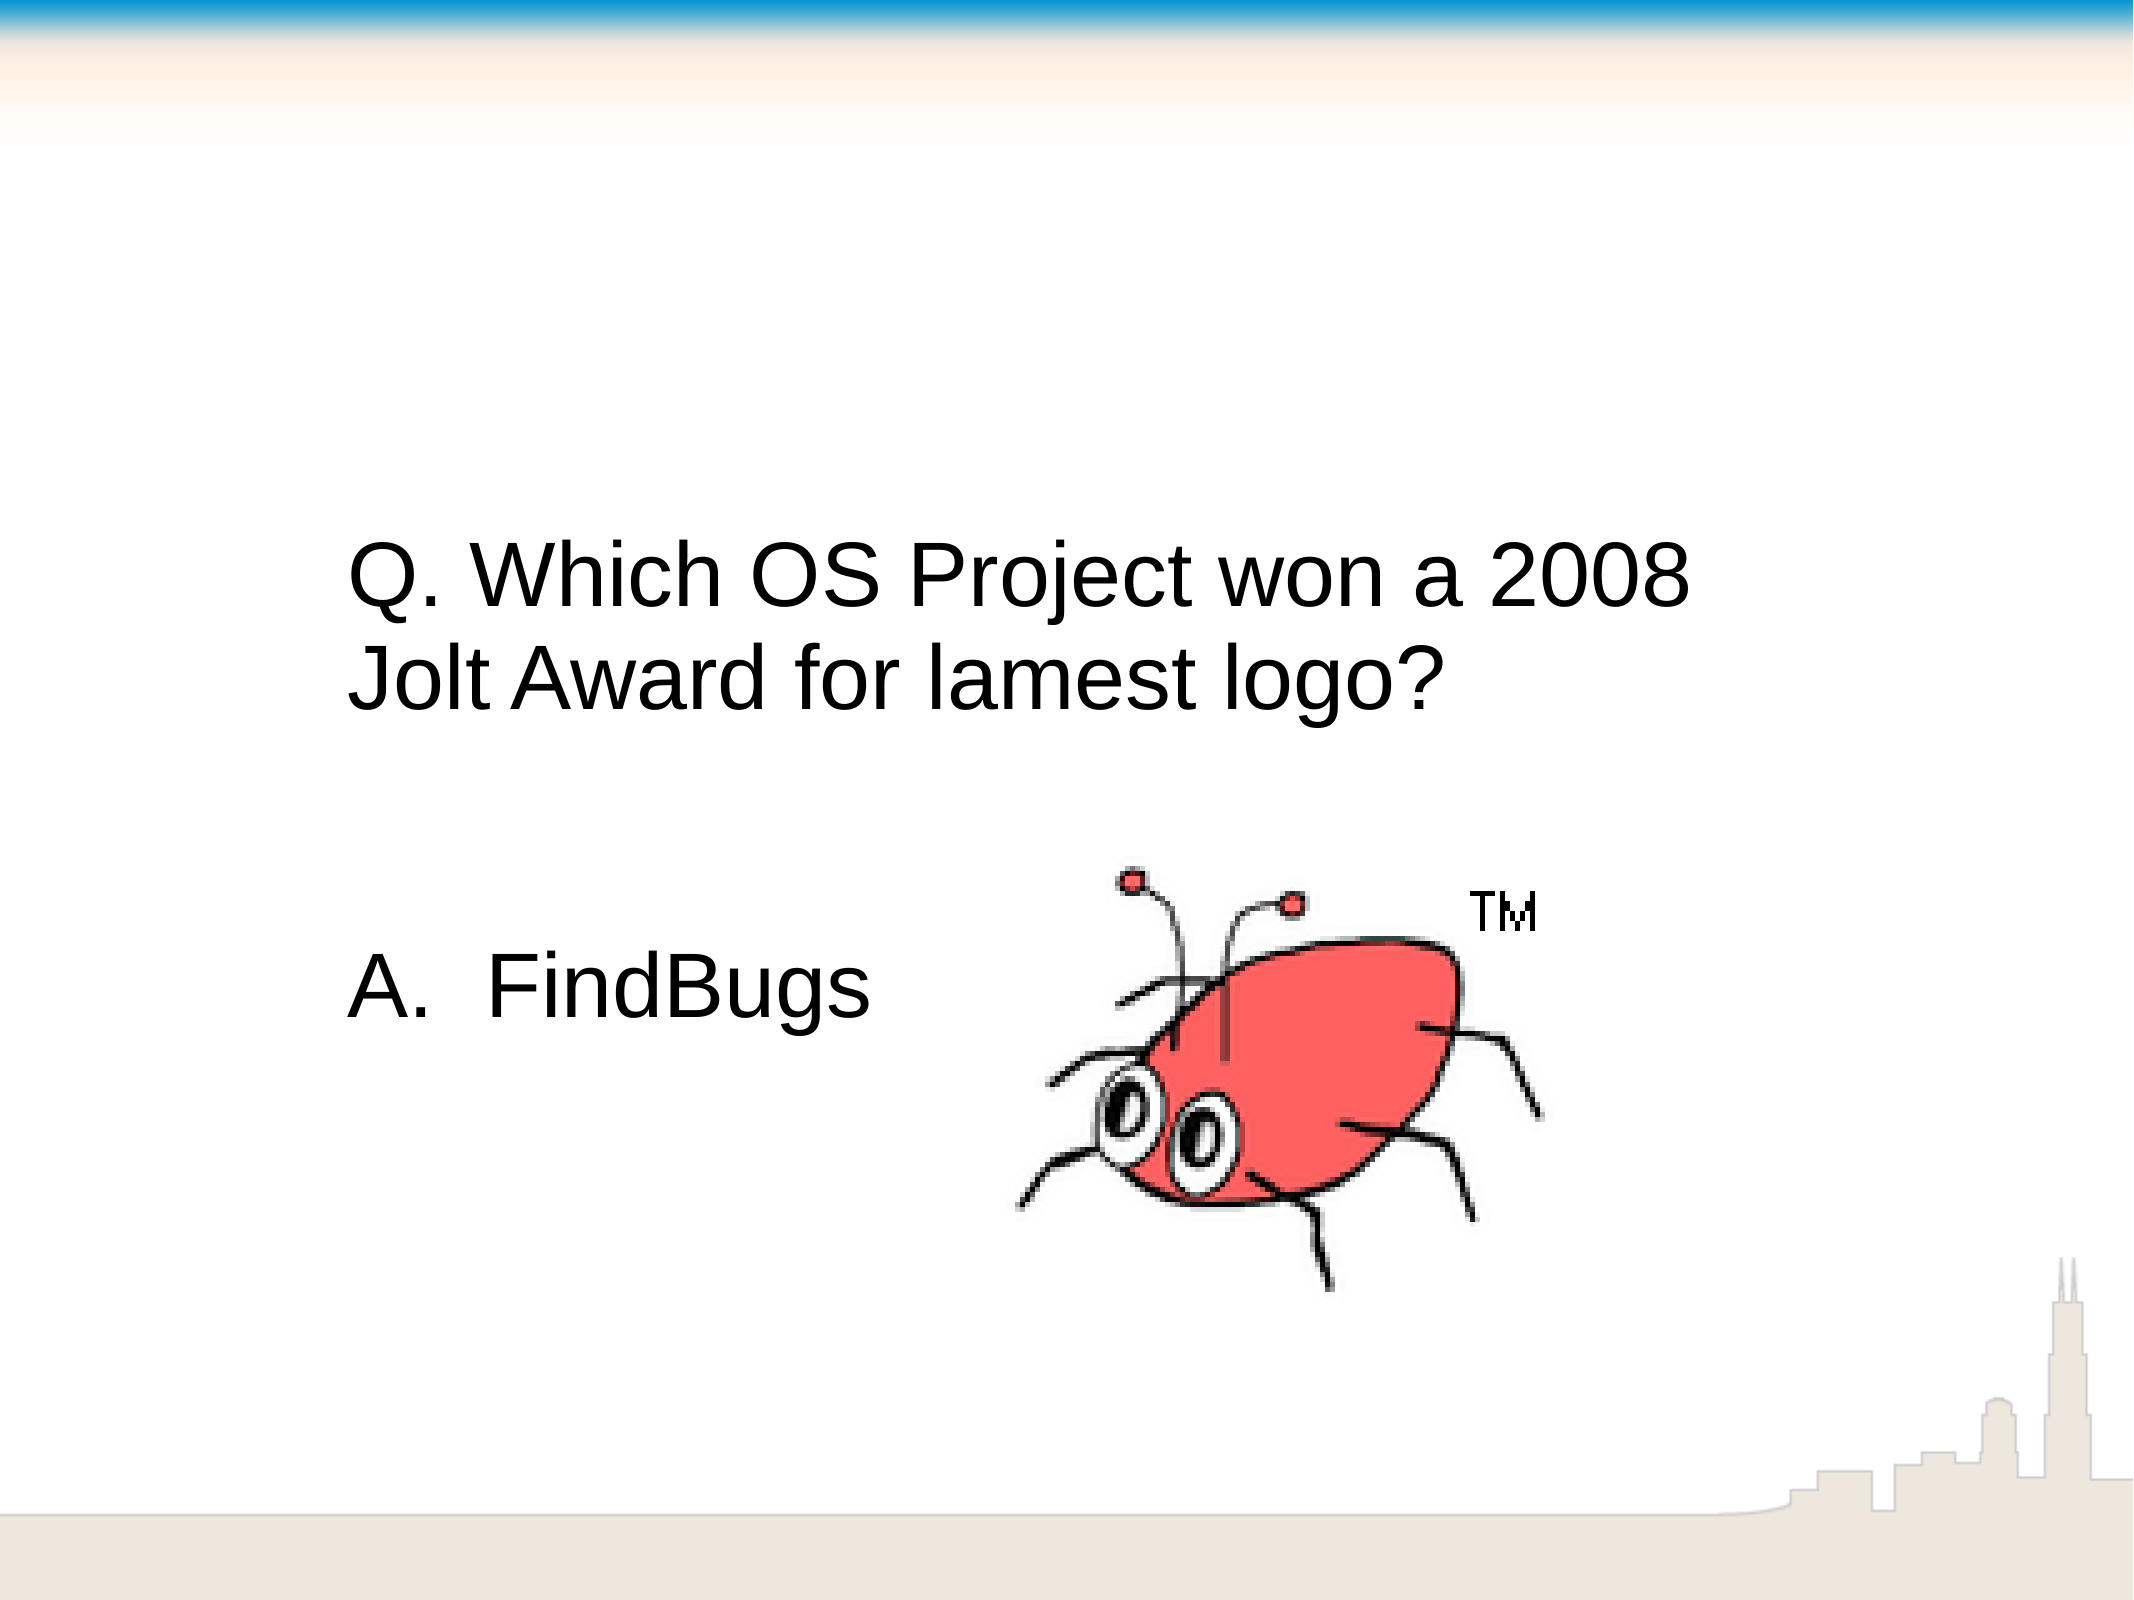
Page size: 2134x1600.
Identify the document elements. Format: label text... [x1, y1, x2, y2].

picture [0, 4, 2134, 1600]
subtitle Q. Which OS Project won a 2008 Jolt Award for lamest logo? A. FindBugs [347, 259, 1786, 1301]
